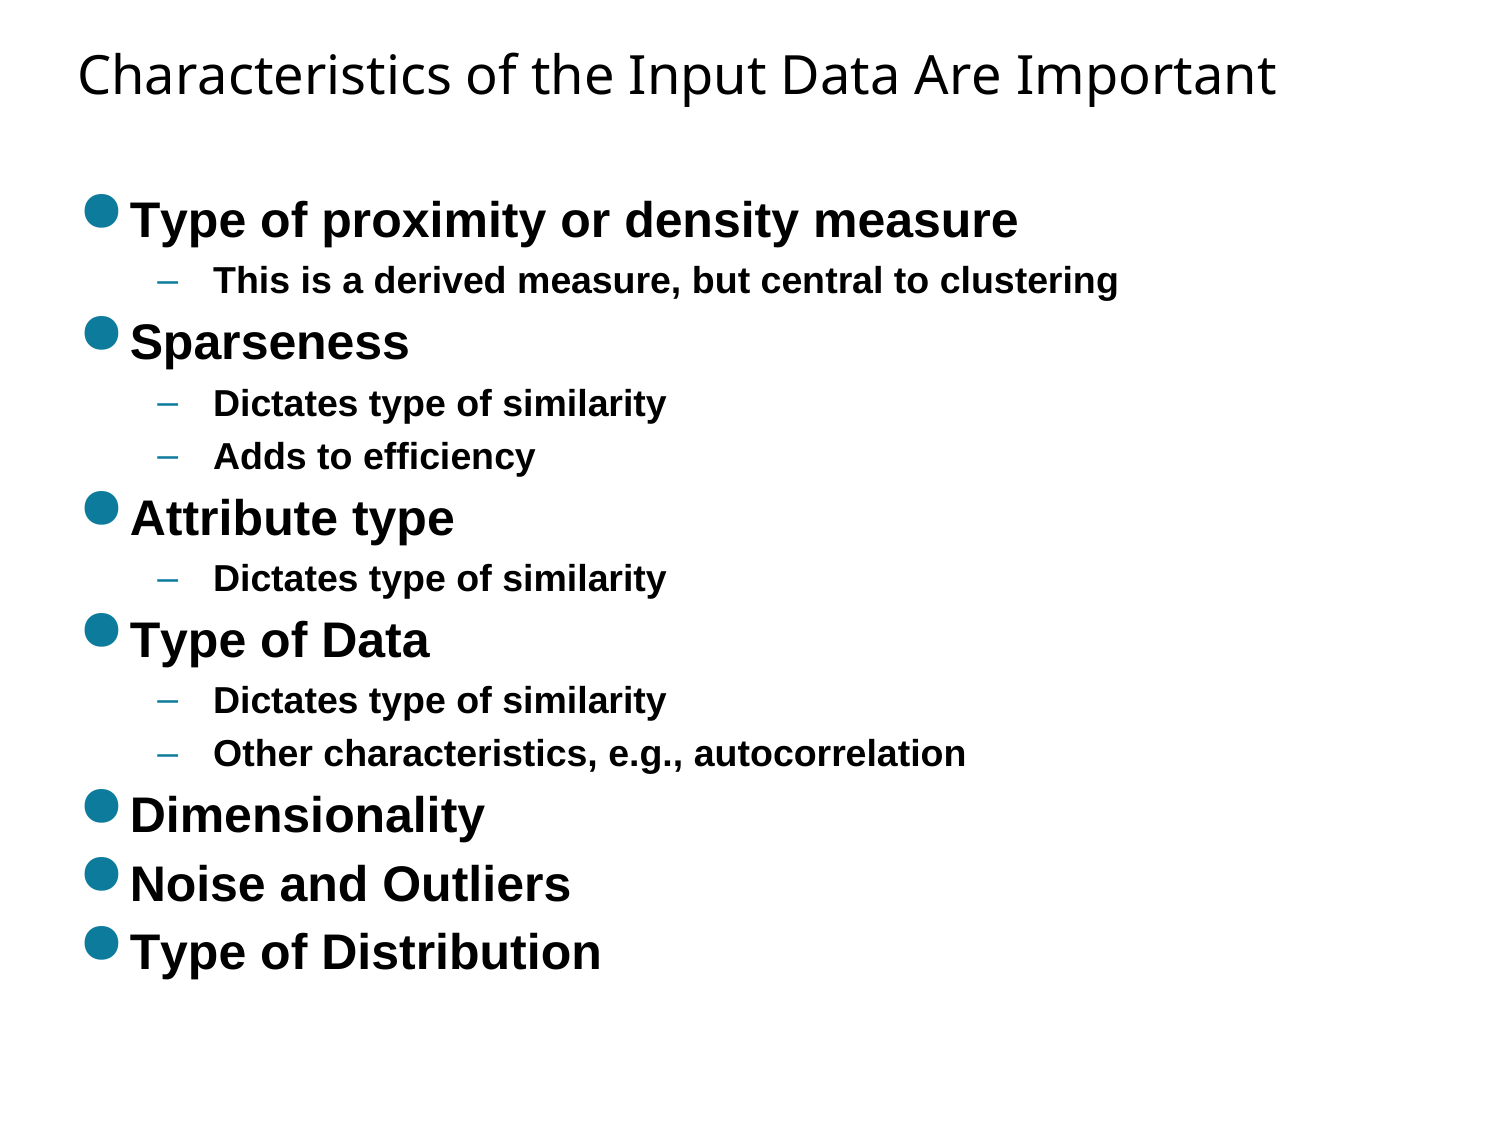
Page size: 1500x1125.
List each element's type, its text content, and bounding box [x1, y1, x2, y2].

text_box Type of proximity or density measure This is a derived measure, but central to clustering Sparseness Dictates type of similarity Adds to efficiency Attribute type Dictates type of similarity Type of Data Dictates type of similarity Other characteristics, e.g., autocorrelation Dimensionality Noise and Outliers Type of Distribution [67, 187, 1433, 1038]
text_box Characteristics of the Input Data Are Important [62, 24, 1421, 113]
